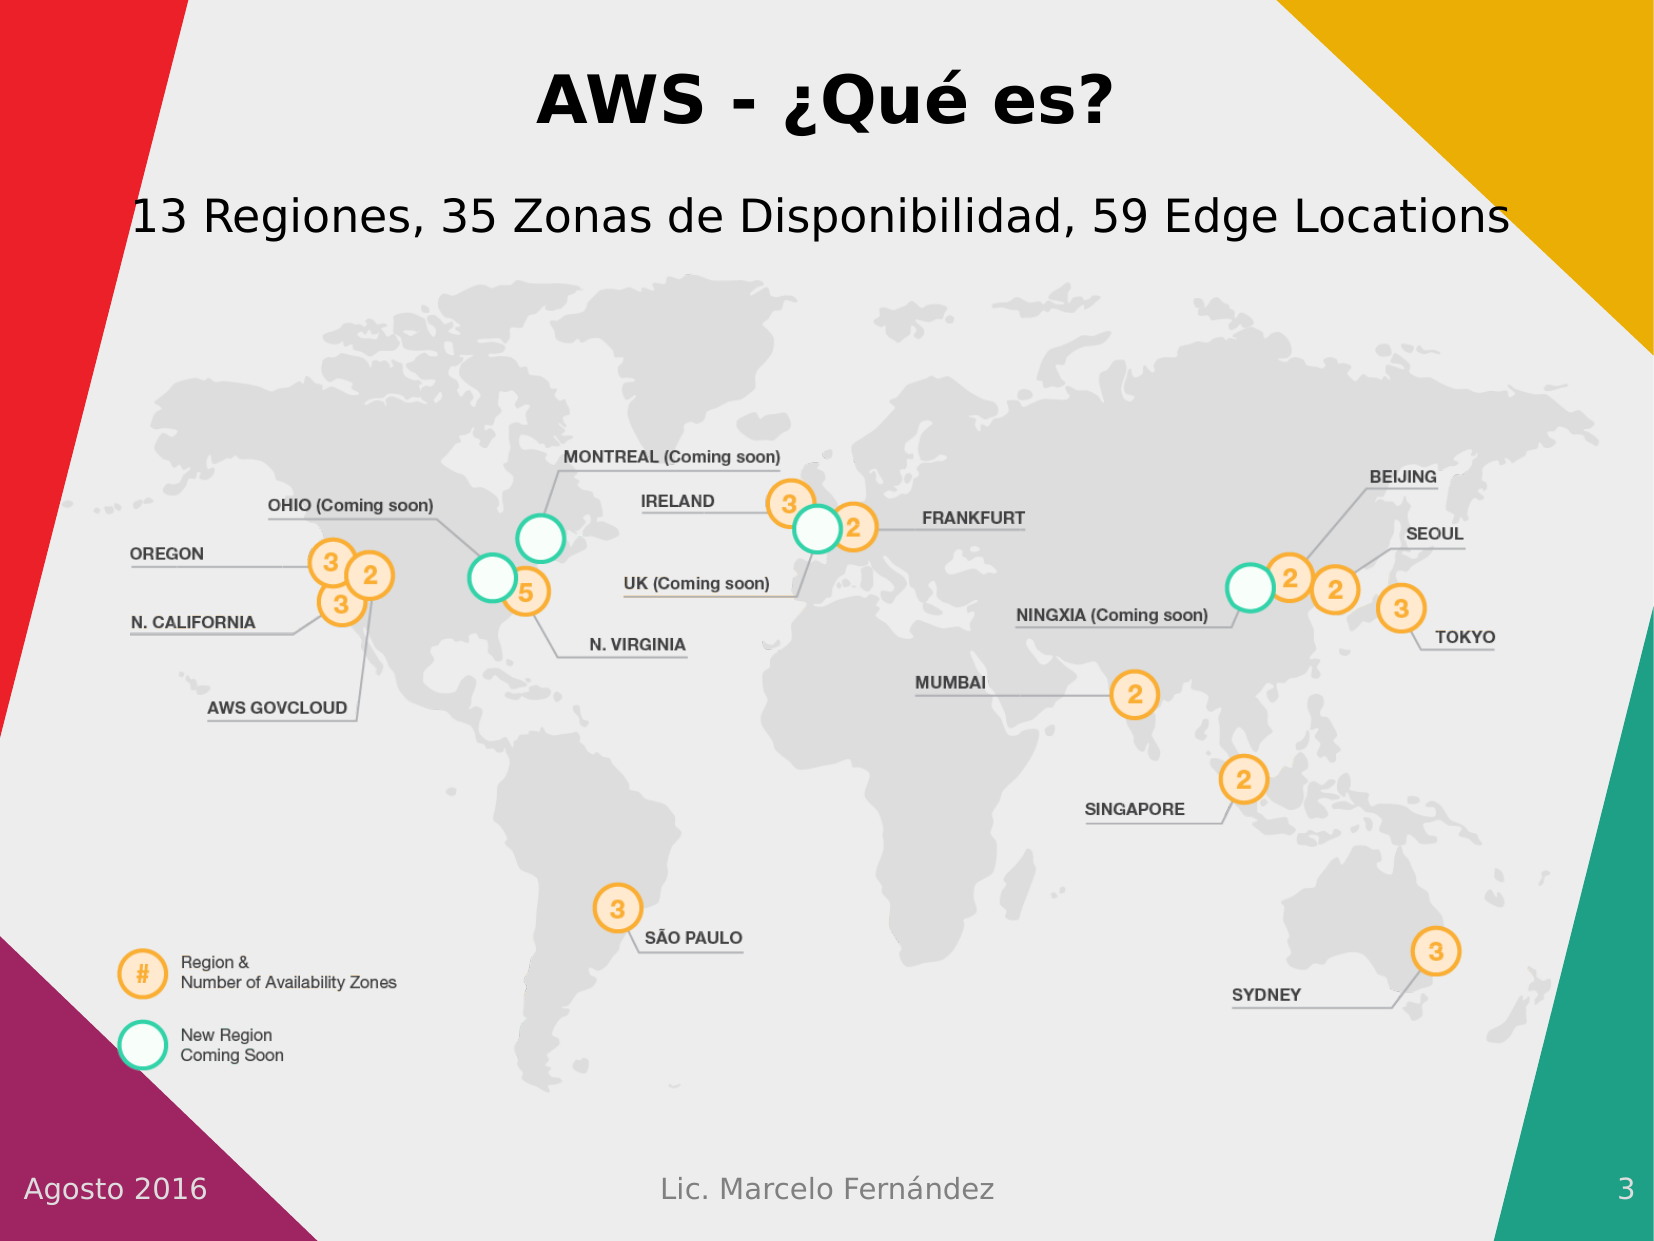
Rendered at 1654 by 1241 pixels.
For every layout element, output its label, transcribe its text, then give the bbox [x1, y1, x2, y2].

list 13 Regiones, 35 Zonas de Disponibilidad, 59 Edge Locations [0, 189, 1577, 921]
title AWS - ¿Qué es? [114, 2, 1539, 189]
picture [47, 238, 1629, 1136]
